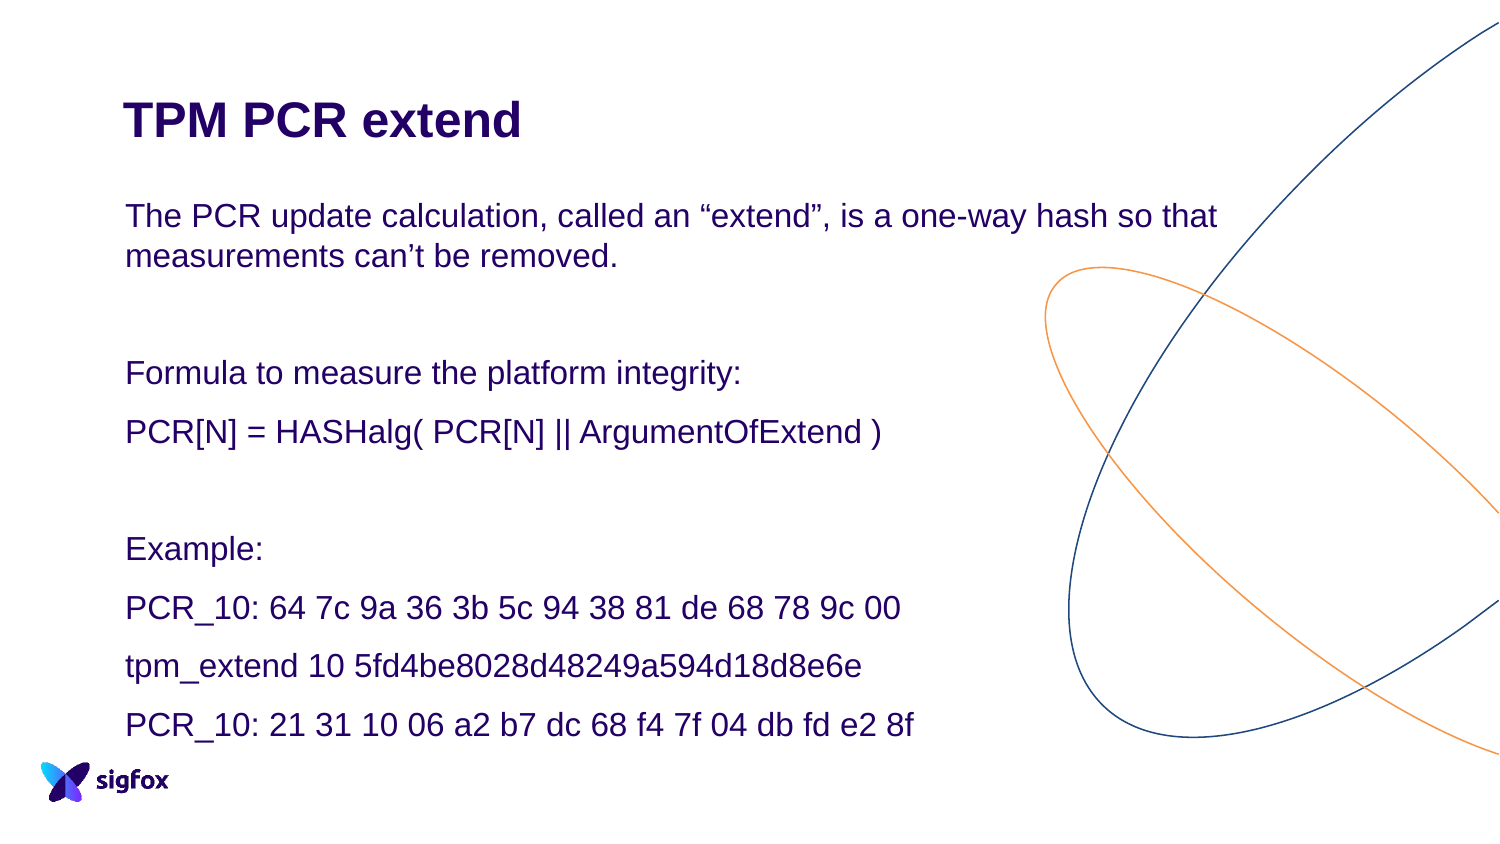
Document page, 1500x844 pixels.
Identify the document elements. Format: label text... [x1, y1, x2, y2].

text_box The PCR update calculation, called an “extend”, is a one-way hash so that measurements can’t be removed. Formula to measure the platform integrity: PCR[N] = HASHalg( PCR[N] || ArgumentOfExtend ) Example: PCR_10: 64 7c 9a 36 3b 5c 94 38 81 de 68 78 9c 00 tpm_extend 10 5fd4be8028d48249a594d18d8e6e PCR_10: 21 31 10 06 a2 b7 dc 68 f4 7f 04 db fd e2 8f [124, 193, 1360, 674]
picture [36, 760, 174, 803]
text_box TPM PCR extend [122, 87, 1358, 142]
